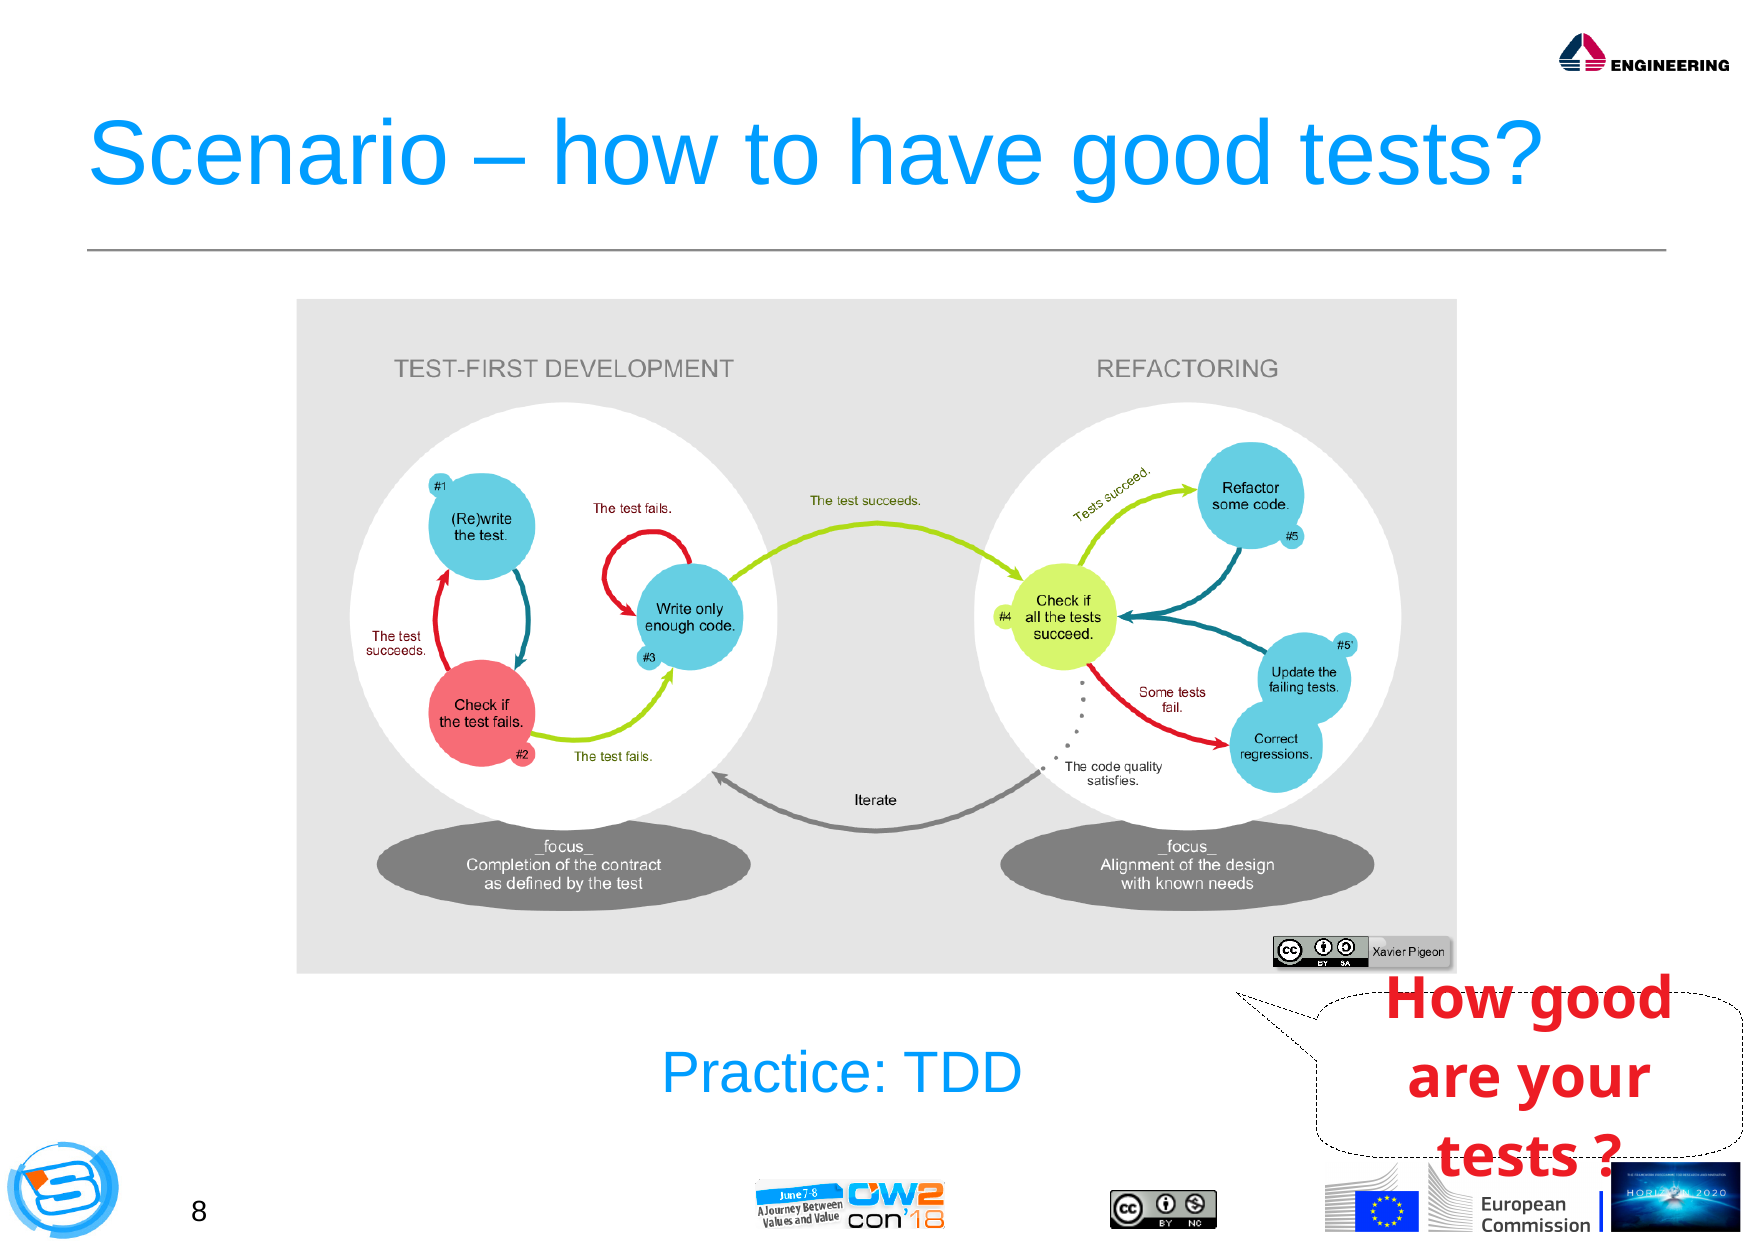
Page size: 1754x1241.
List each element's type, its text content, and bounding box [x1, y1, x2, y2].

text_box How good are your tests ? [1236, 992, 1743, 1158]
title Scenario – how to have good tests? [87, 49, 1667, 257]
picture [1110, 1190, 1217, 1229]
picture [1325, 1162, 1603, 1232]
picture [755, 1179, 945, 1229]
picture [1611, 1162, 1741, 1232]
picture [283, 285, 1469, 987]
title Practice: TDD [661, 987, 1099, 1176]
picture [4, 1139, 122, 1241]
picture [1559, 33, 1729, 71]
